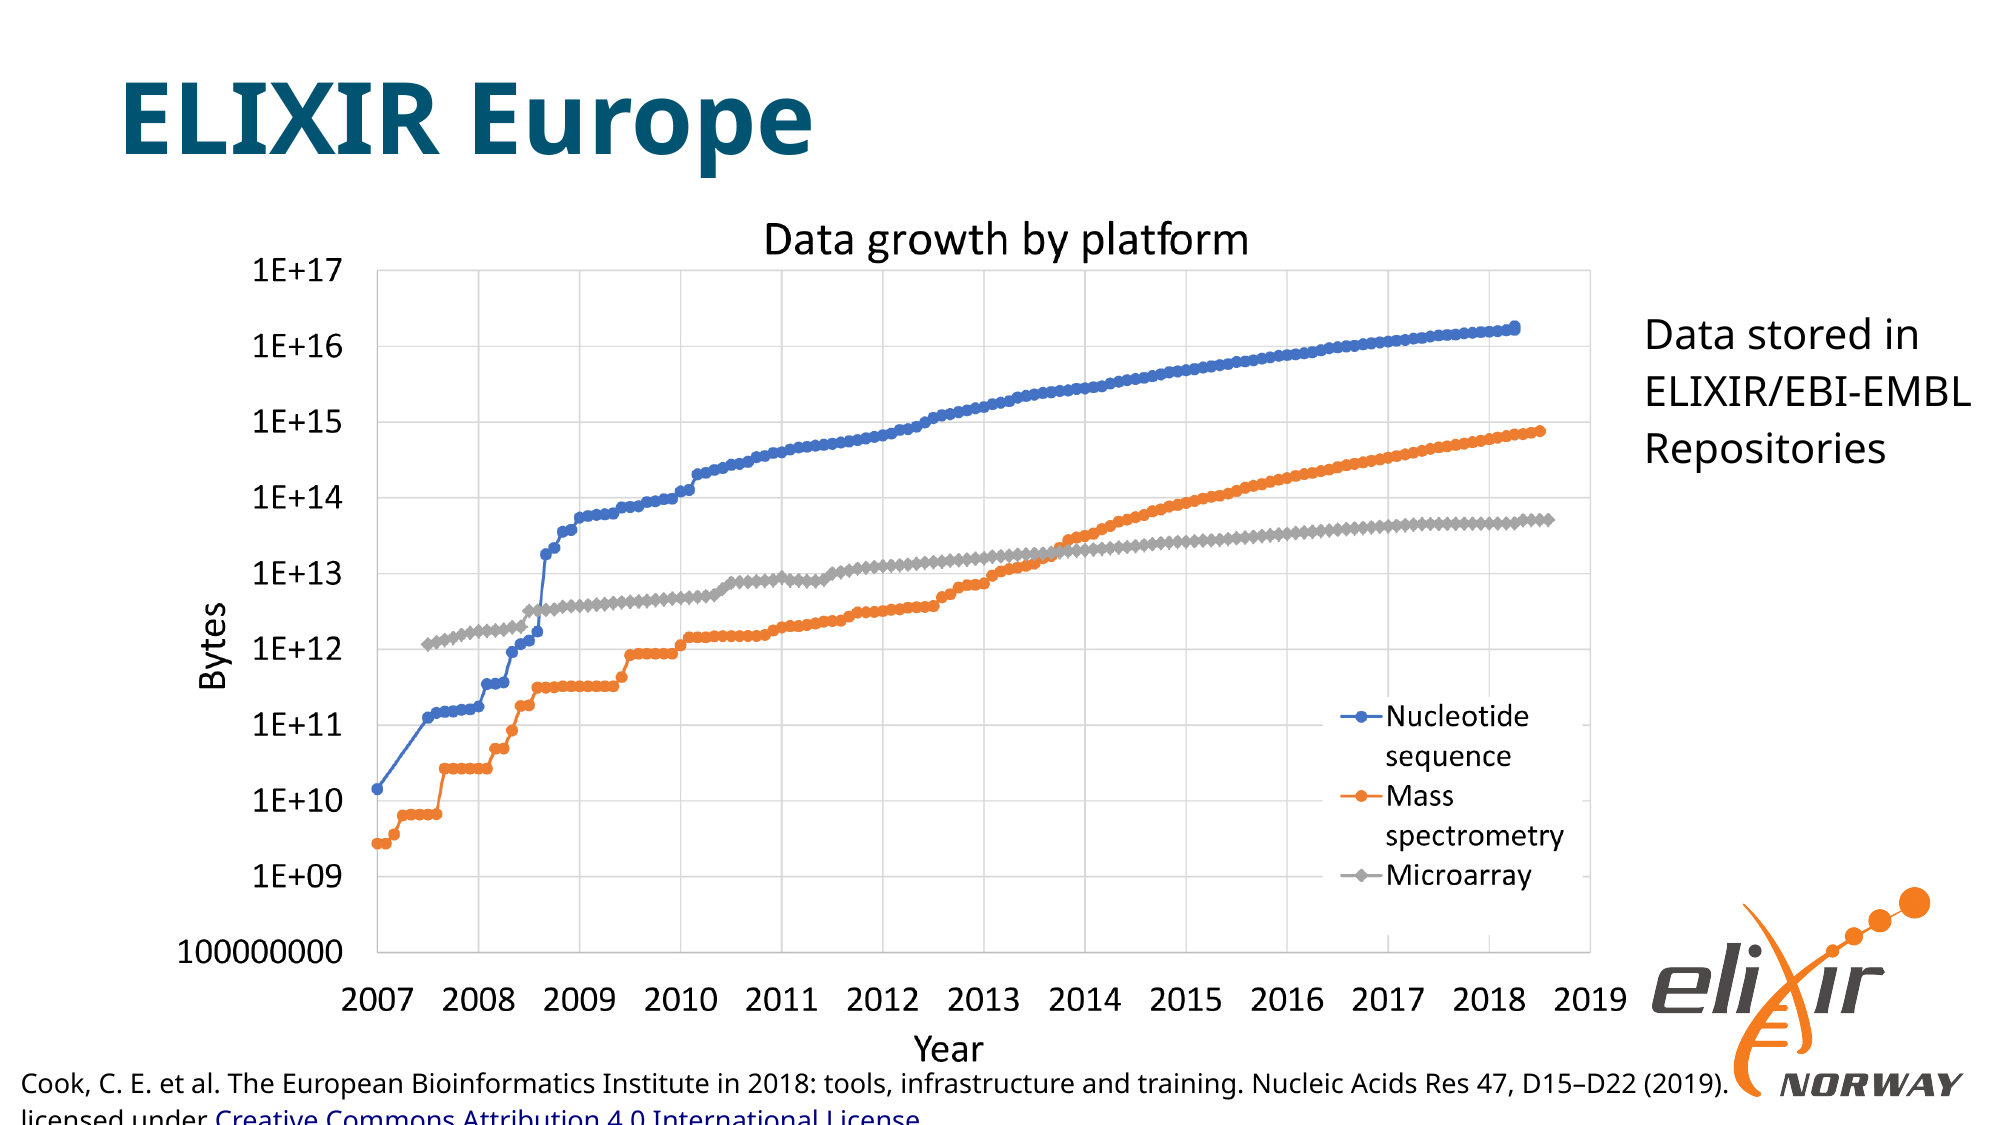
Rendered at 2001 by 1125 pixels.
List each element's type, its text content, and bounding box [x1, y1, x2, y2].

title ELIXIR Europe [117, 54, 1902, 161]
text_box Cook, C. E. et al. The European Bioinformatics Institute in 2018: tools, infrastructure and training. Nucleic Acids Res 47, D15–D22 (2019). licensed under Creative Commons Attribution 4.0 International License [5, 1057, 1533, 1125]
picture [1652, 887, 1964, 1097]
picture [177, 200, 1632, 1071]
text_box Data stored in ELIXIR/EBI-EMBL Repositories [1629, 296, 1961, 438]
